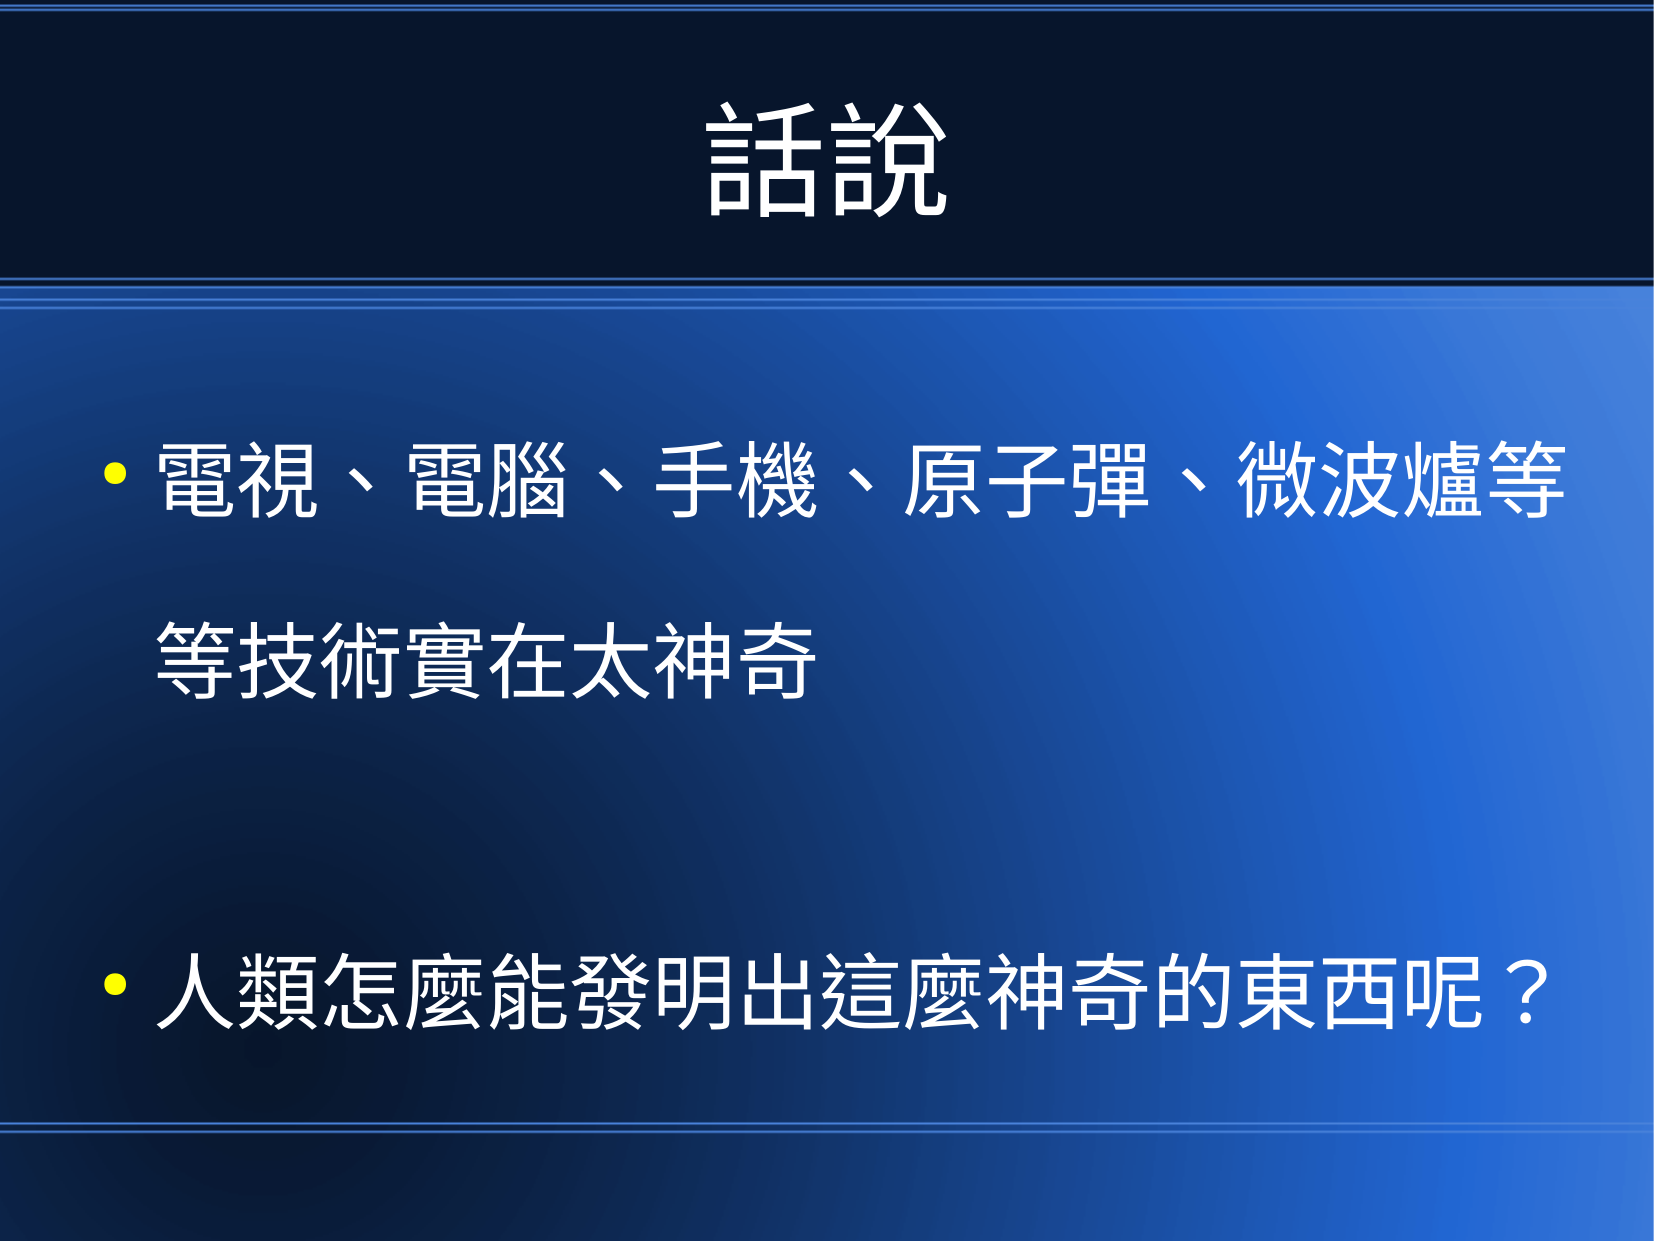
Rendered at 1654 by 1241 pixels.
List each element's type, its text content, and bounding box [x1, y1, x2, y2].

picture [0, 0, 1654, 1241]
title 話說 [82, 49, 1571, 257]
list 電視、電腦、手機、原子彈、微波爐等等技術實在太神奇 人類怎麼能發明出這麼神奇的東西呢？ [82, 355, 1571, 1241]
